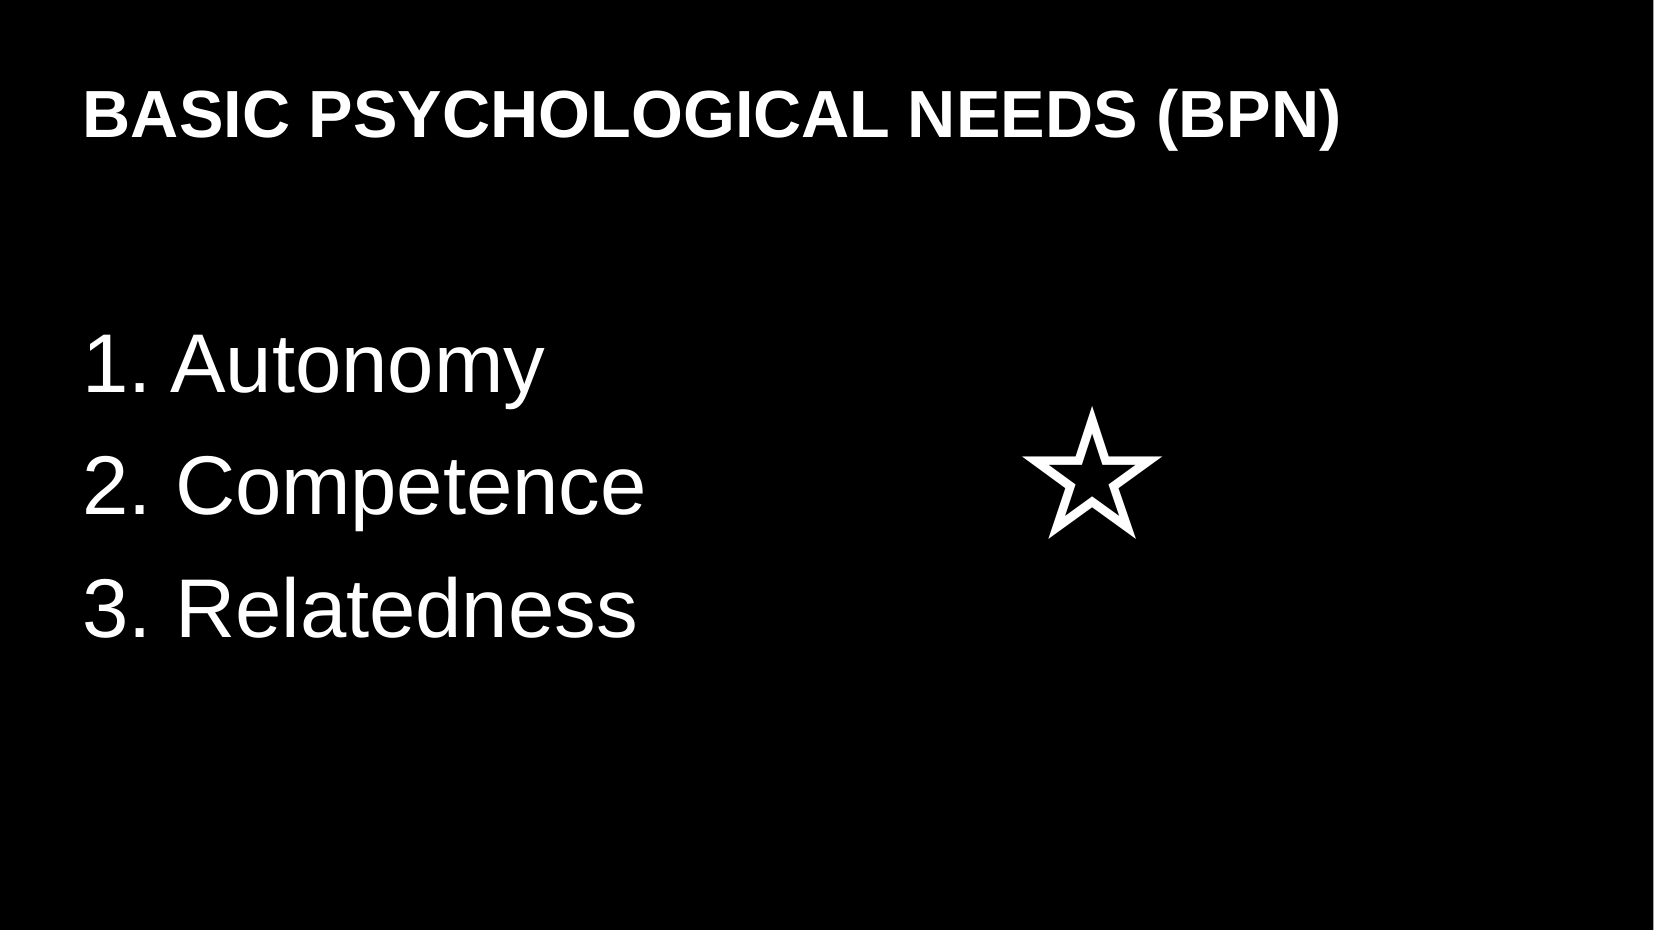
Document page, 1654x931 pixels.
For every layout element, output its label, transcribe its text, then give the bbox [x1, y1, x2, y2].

title BASIC PSYCHOLOGICAL NEEDS (BPN) [82, 37, 1571, 193]
list 1. Autonomy 2. Competence 3. Relatedness [82, 316, 1571, 857]
list ⭐ [915, 324, 1270, 628]
